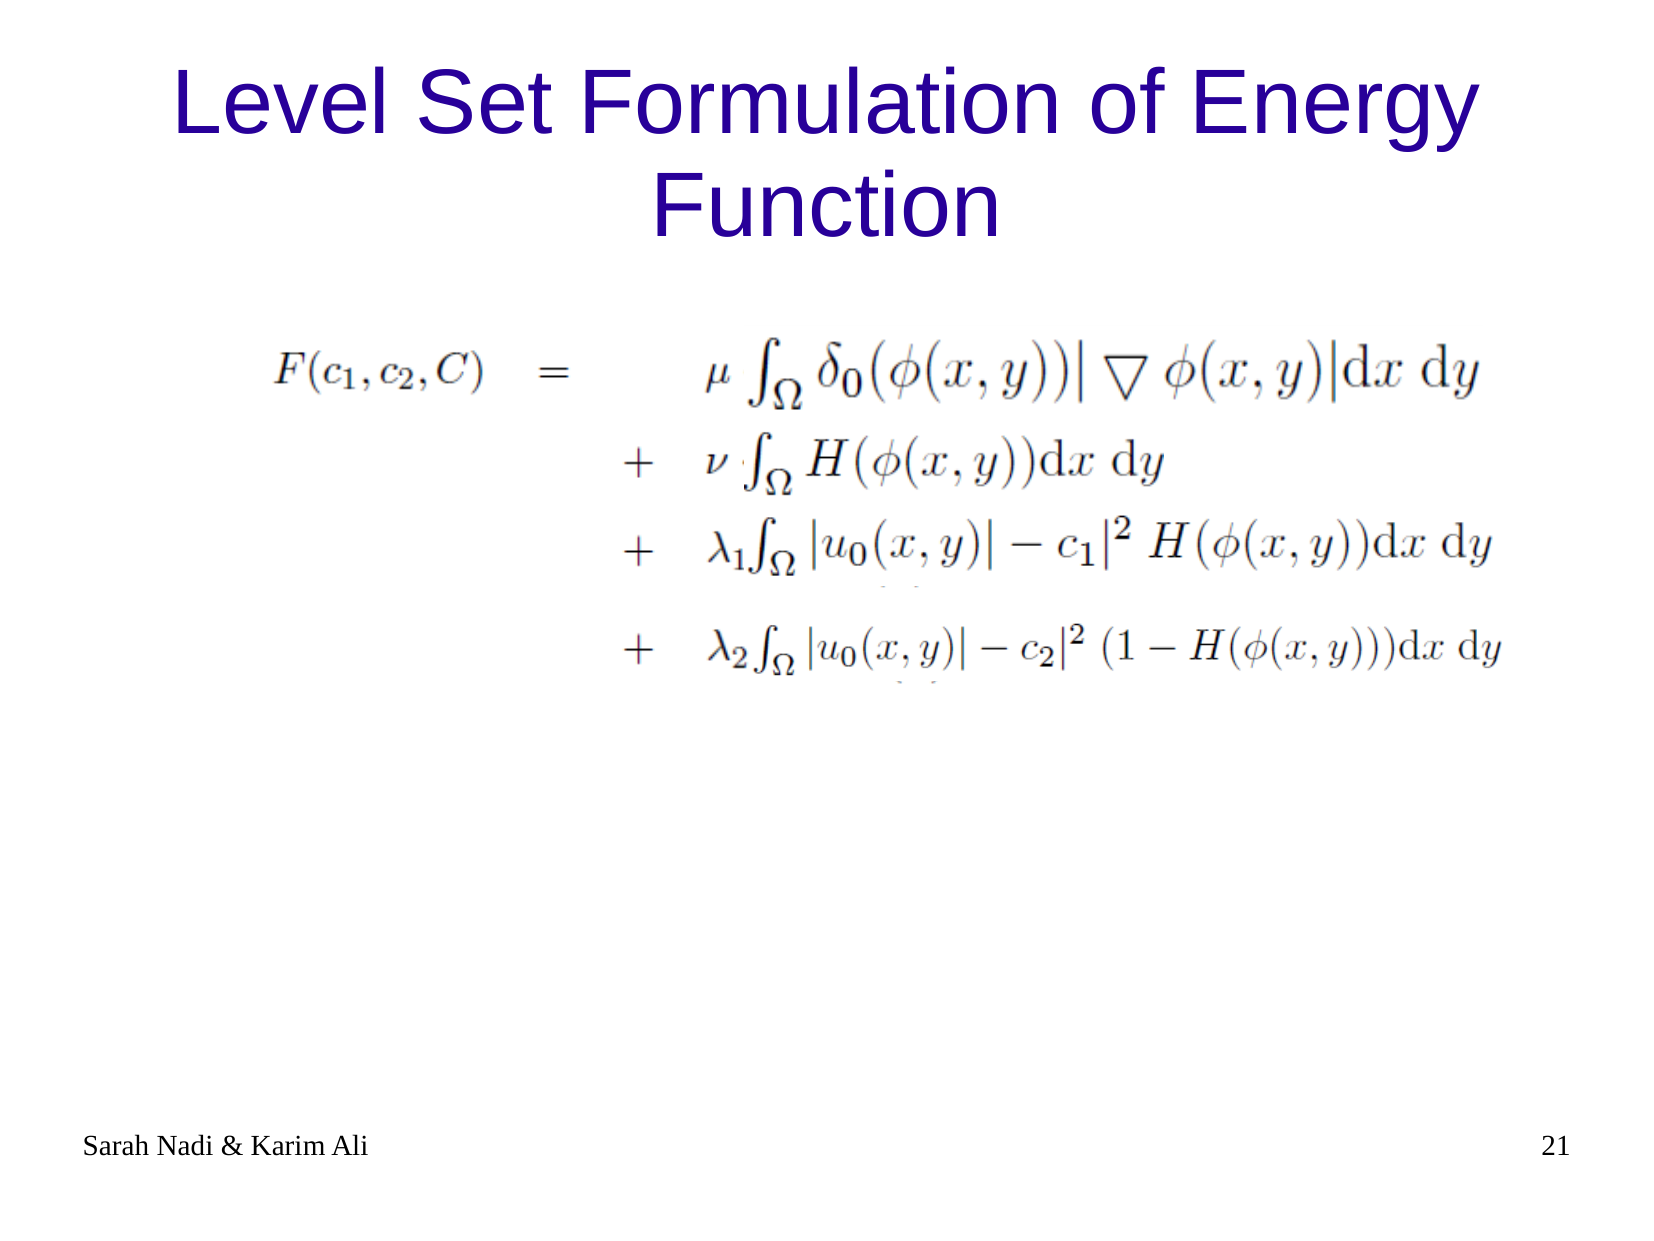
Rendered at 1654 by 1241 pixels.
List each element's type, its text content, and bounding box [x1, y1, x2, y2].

picture [271, 324, 1506, 703]
title Level Set Formulation of Energy Function [82, 49, 1571, 257]
